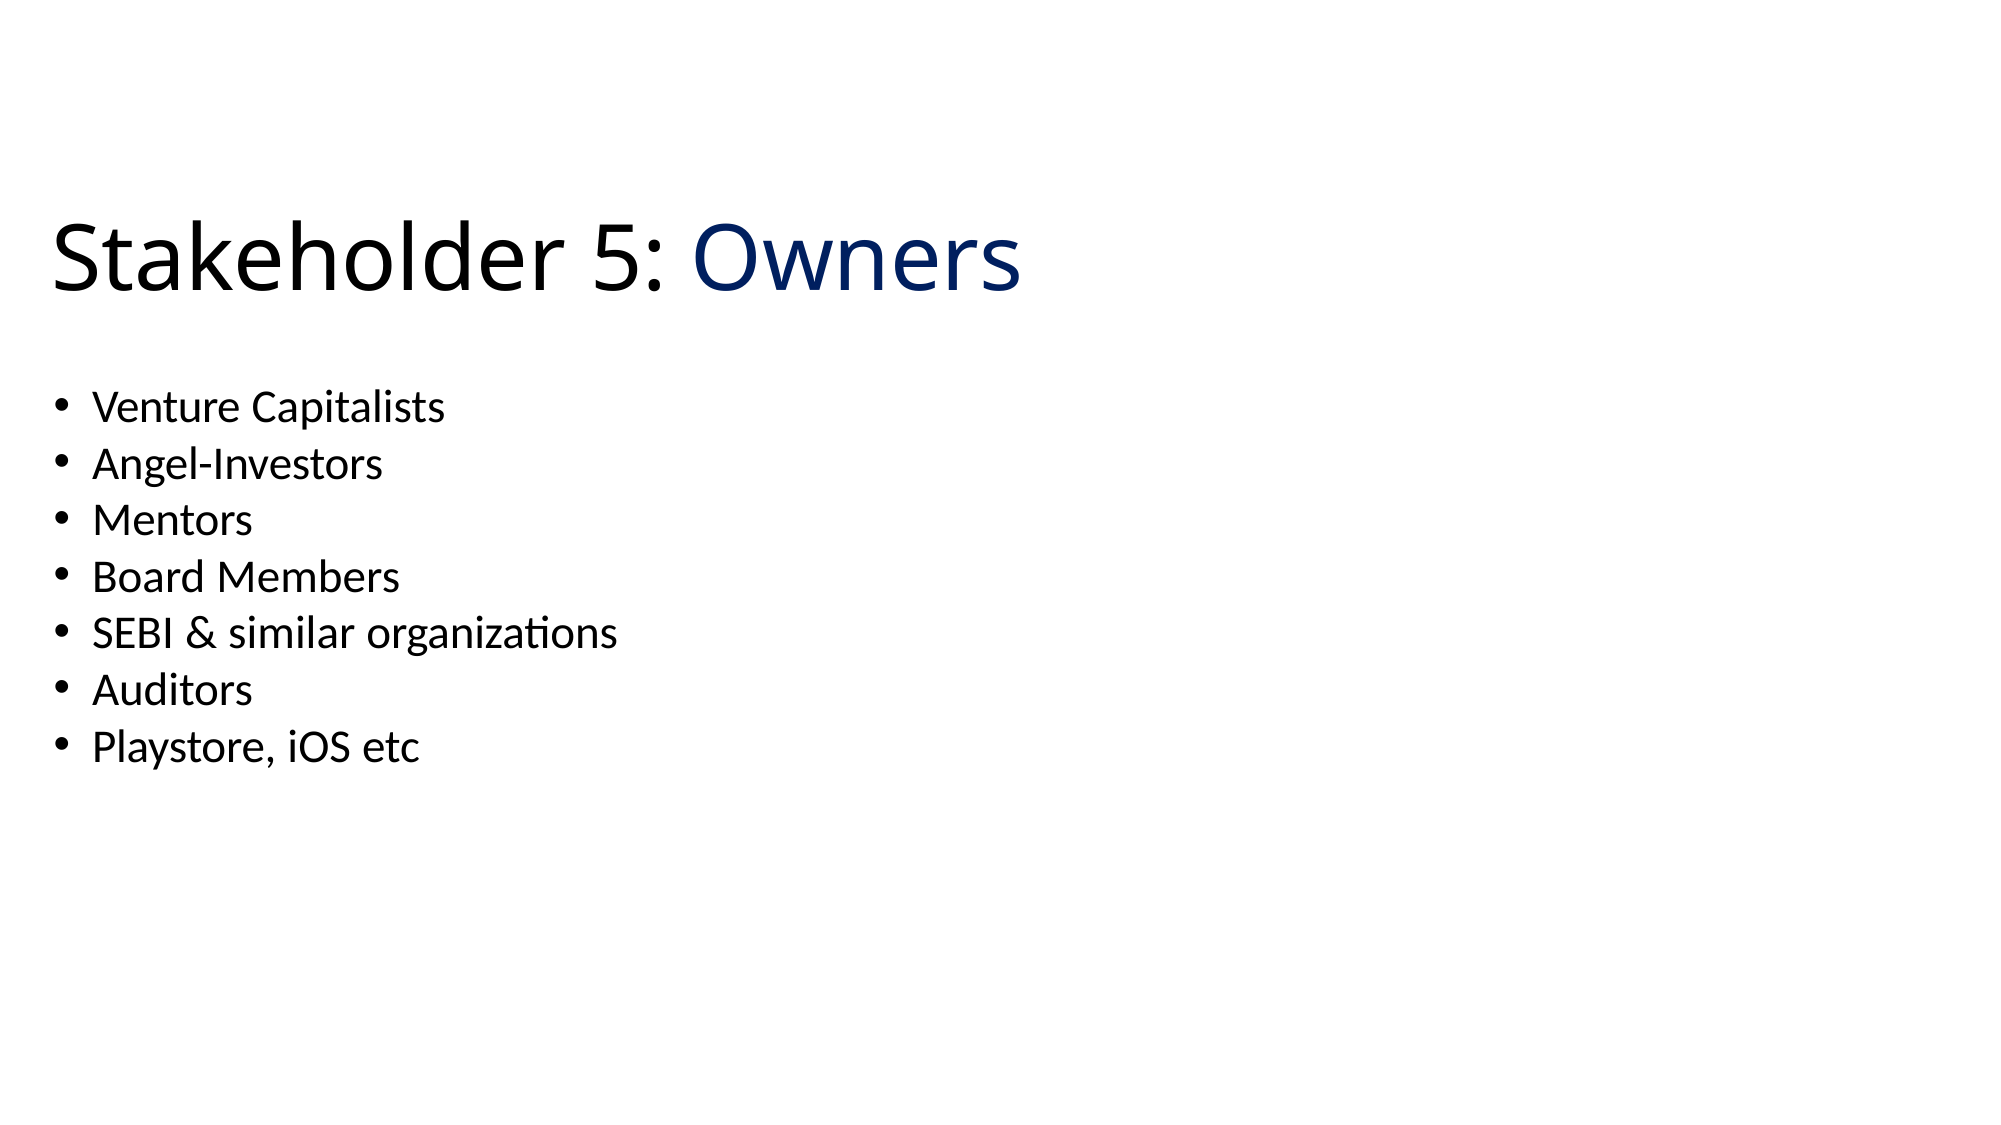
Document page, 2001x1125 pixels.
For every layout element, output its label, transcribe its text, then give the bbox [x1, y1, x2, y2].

title Stakeholder 5: Owners [48, 194, 1418, 309]
text_box Venture Capitalists Angel-Investors Mentors Board Members SEBI & similar organizations Auditors Playstore, iOS etc [48, 372, 623, 777]
